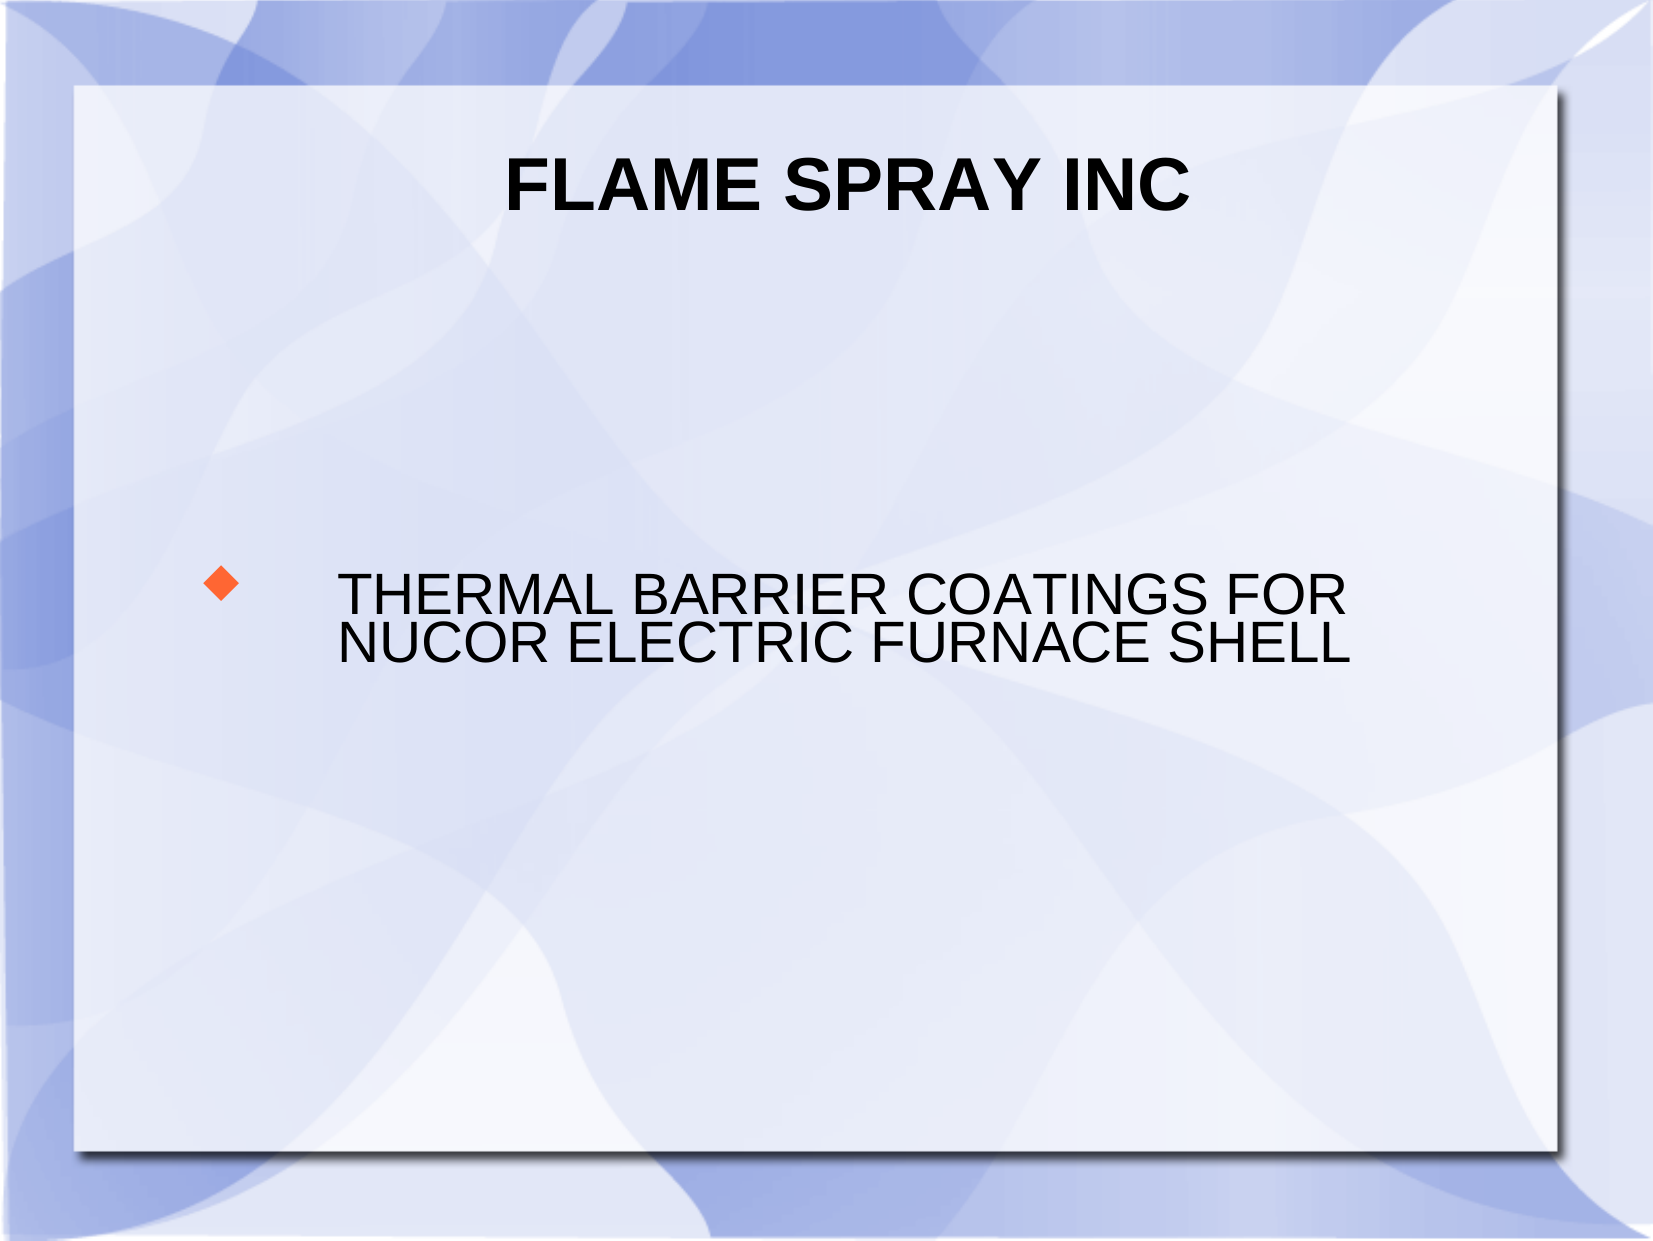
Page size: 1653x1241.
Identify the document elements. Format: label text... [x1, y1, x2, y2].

title FLAME SPRAY INC [203, 112, 1516, 328]
picture [0, 0, 1653, 1241]
list THERMAL BARRIER COATINGS FOR NUCOR ELECTRIC FURNACE SHELL [180, 285, 1456, 733]
